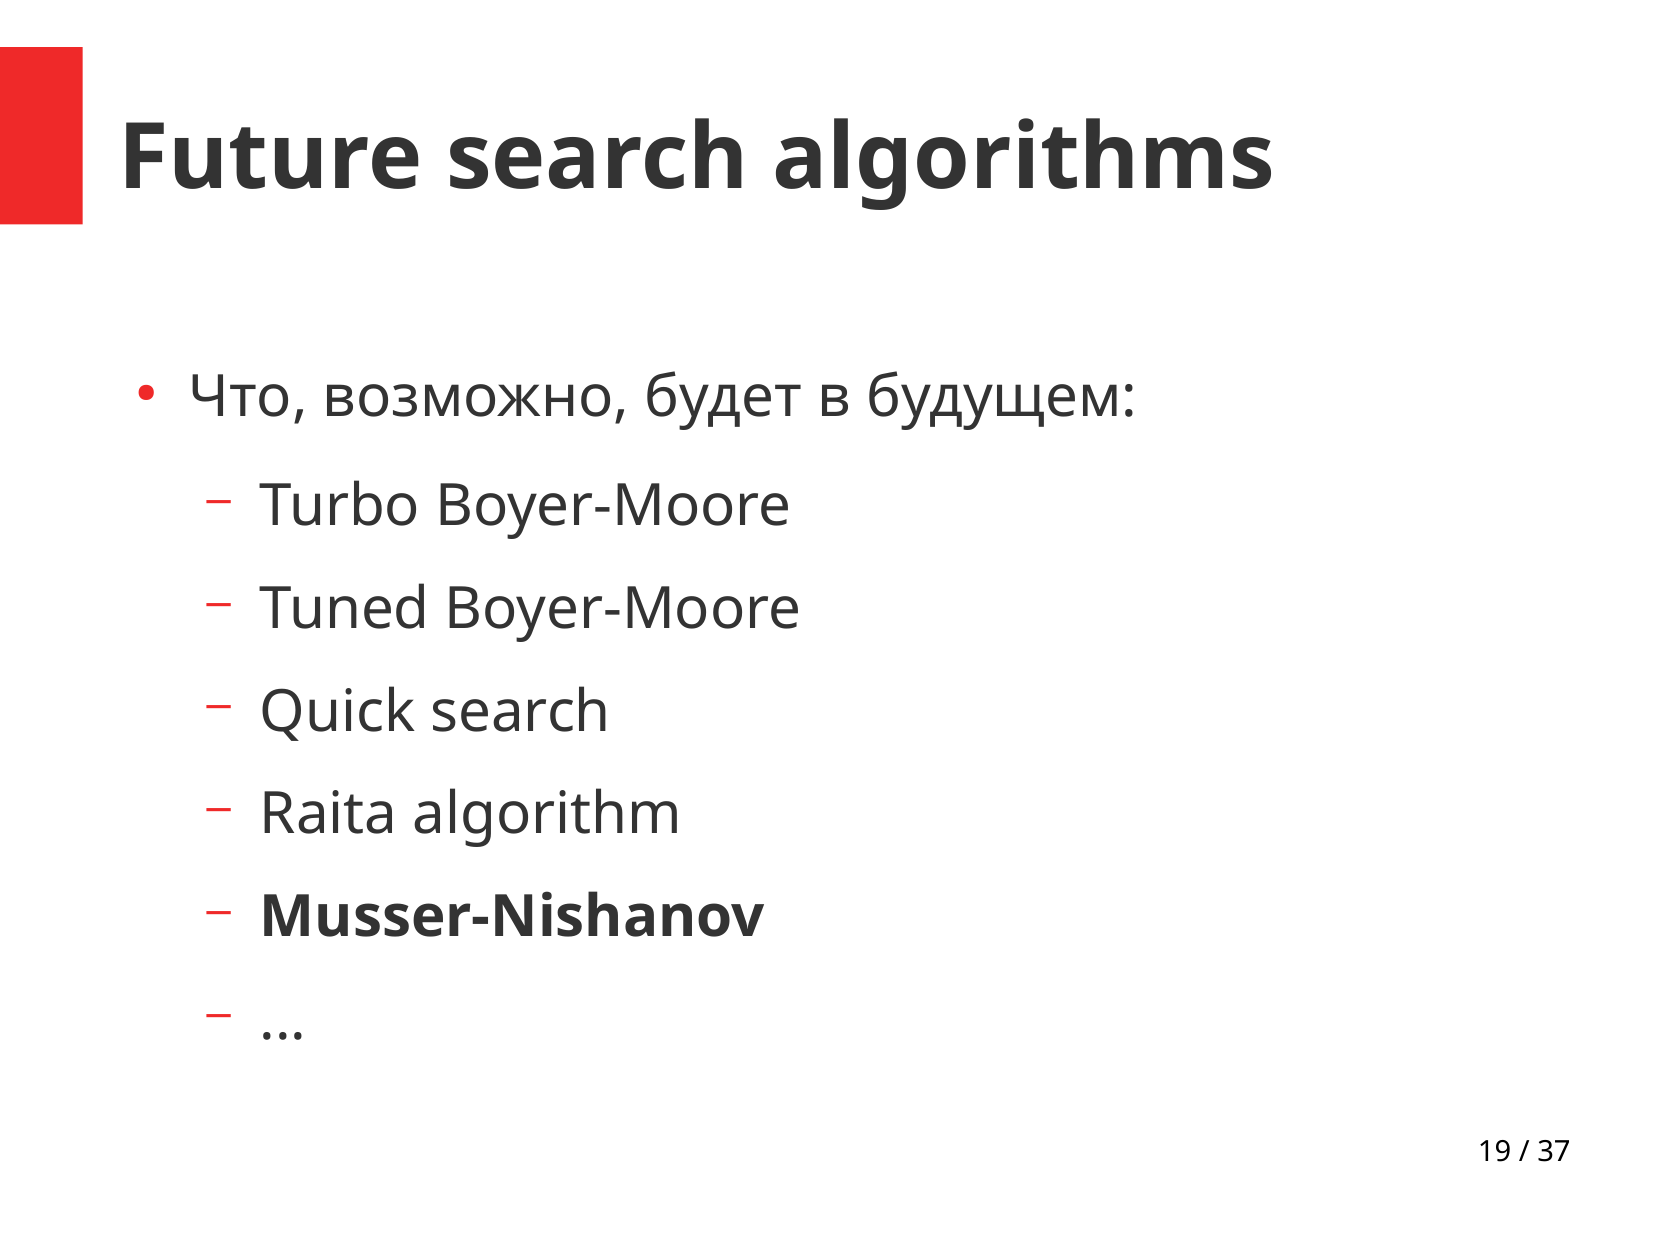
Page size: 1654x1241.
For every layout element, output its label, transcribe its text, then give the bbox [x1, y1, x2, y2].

title Future search algorithms [118, 49, 1571, 257]
list Что, возможно, будет в будущем: Turbo Boyer-Moore Tuned Boyer-Moore Quick search Raita algorithm Musser-Nishanov ... [118, 354, 1536, 1074]
